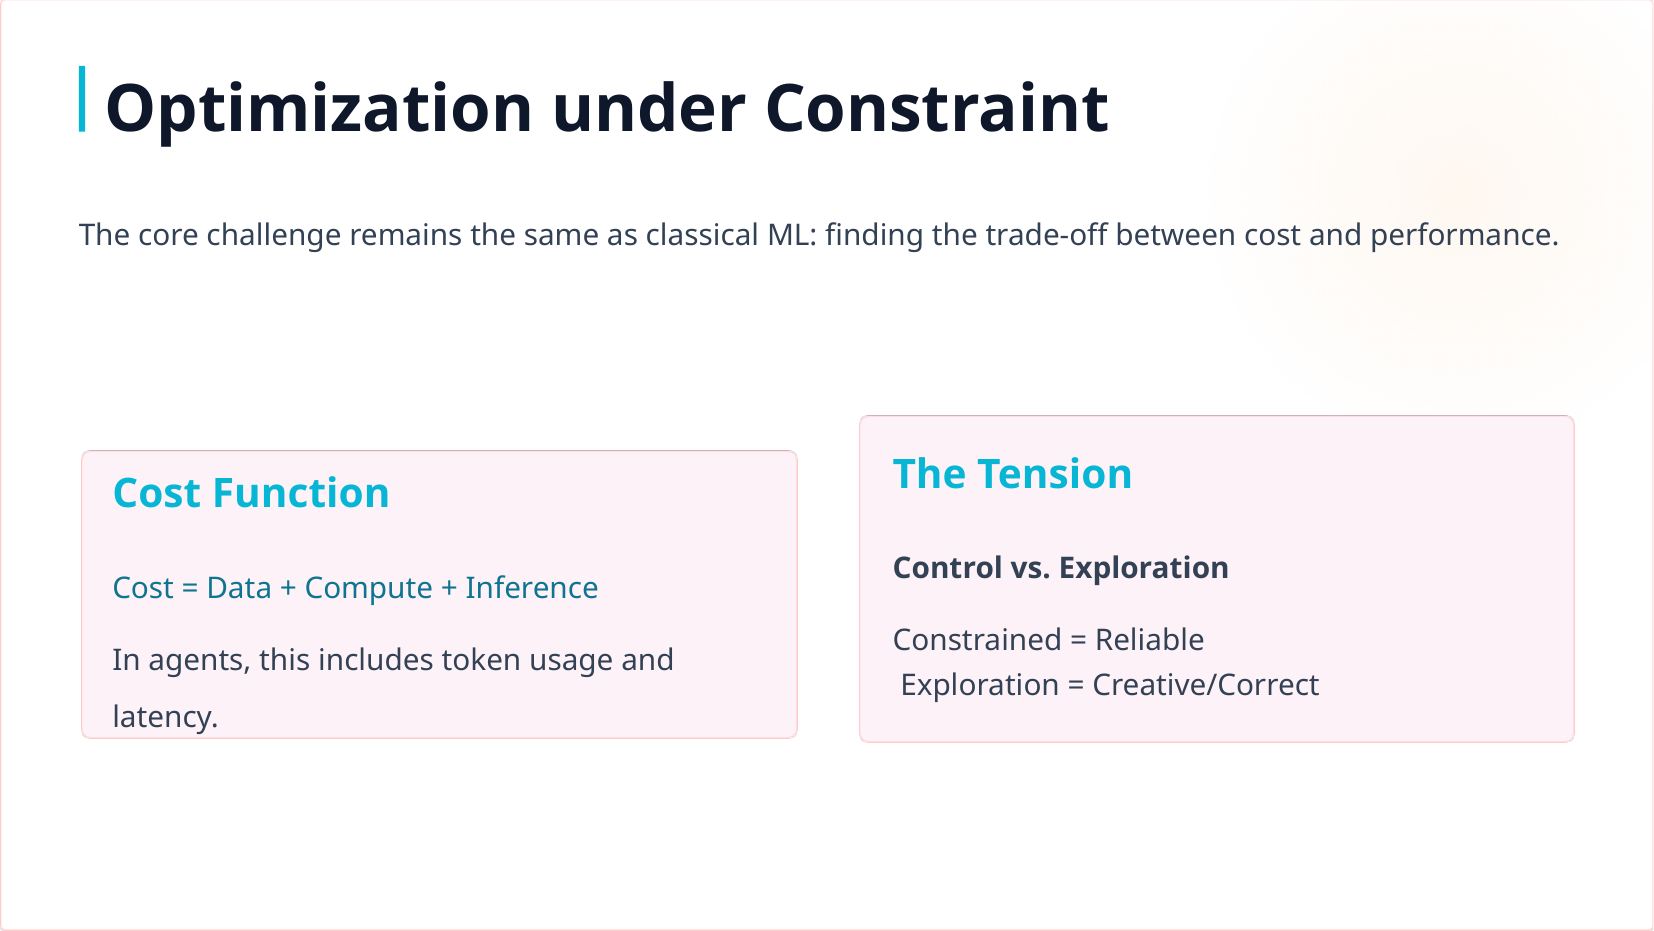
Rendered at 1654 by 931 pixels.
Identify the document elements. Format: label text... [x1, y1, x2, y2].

picture [0, 0, 1654, 931]
text_box Optimization under Constraint [104, 65, 1649, 145]
text_box Constrained = Reliable Exploration = Creative/Correct [892, 610, 1542, 701]
text_box In agents, this includes token usage and latency. [112, 620, 761, 734]
text_box [78, 65, 86, 132]
text_box The core challenge remains the same as classical ML: finding the trade-off between cost and performance. [78, 195, 1575, 252]
text_box The Tension [892, 447, 1574, 497]
text_box Cost = Data + Compute + Inference [112, 547, 761, 605]
text_box Cost Function [112, 467, 794, 517]
text_box Control vs. Exploration [892, 527, 1542, 585]
